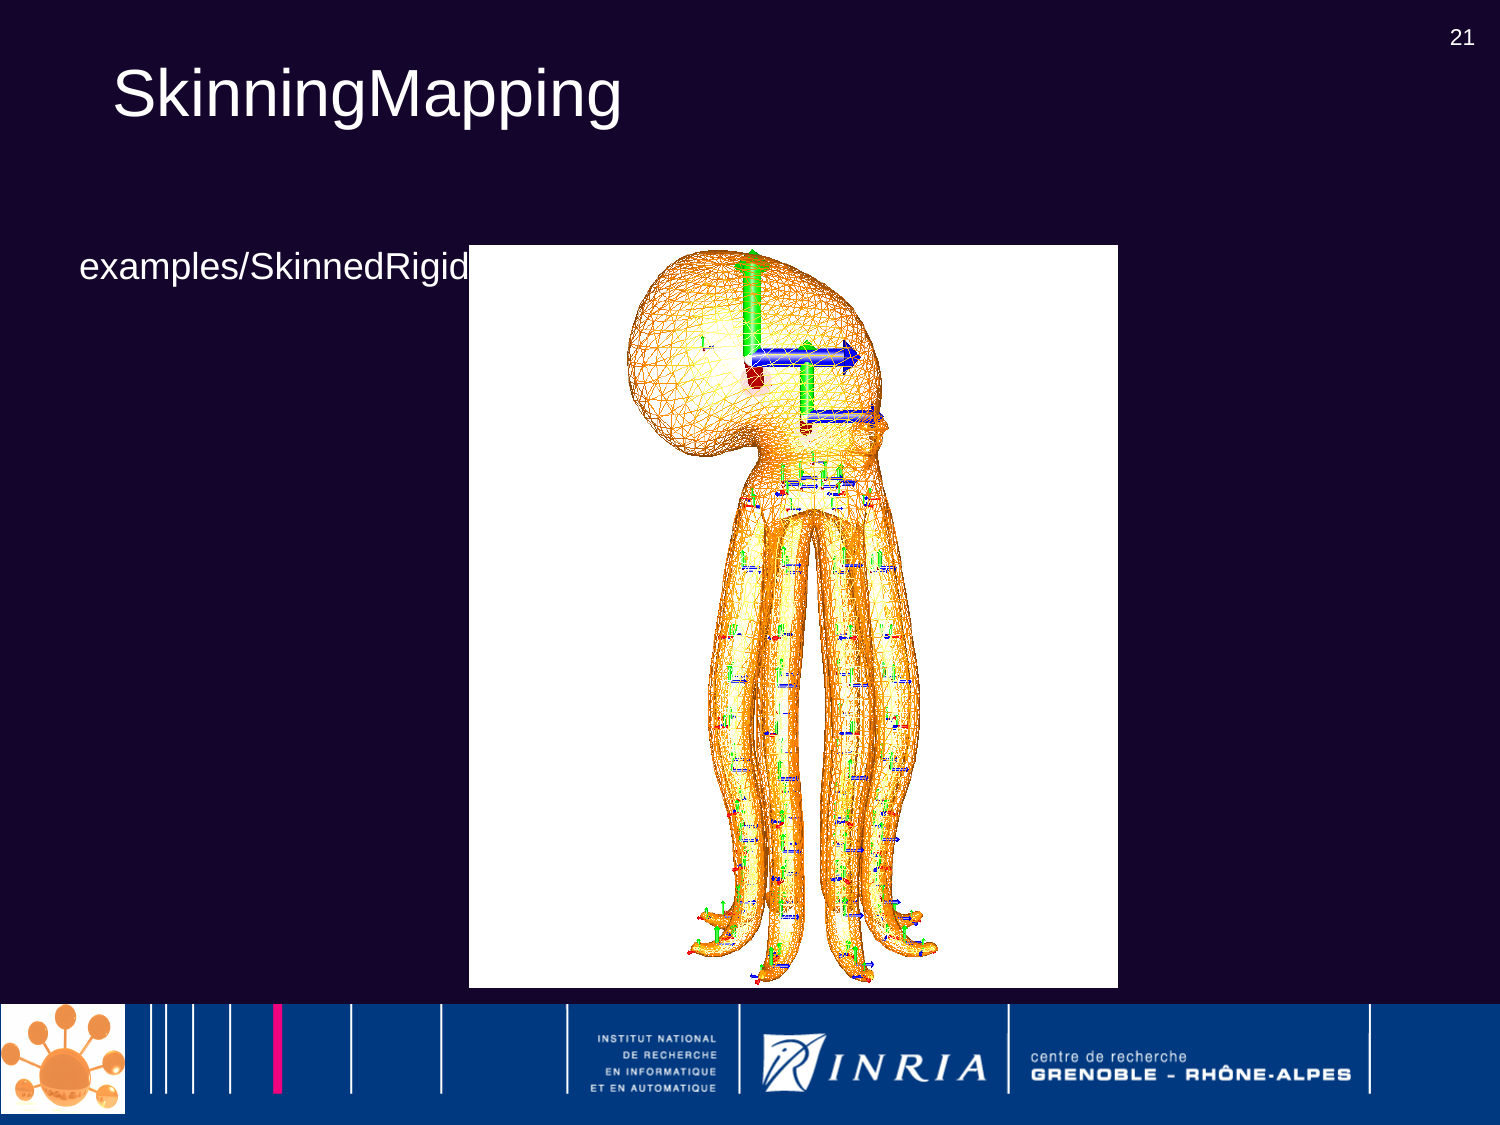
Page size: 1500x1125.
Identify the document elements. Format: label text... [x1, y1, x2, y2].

picture [422, 245, 1467, 988]
list examples/SkinnedRigidPendulum.scn [0, 245, 422, 973]
picture [0, 1004, 1500, 1125]
title SkinningMapping [112, 0, 1474, 188]
